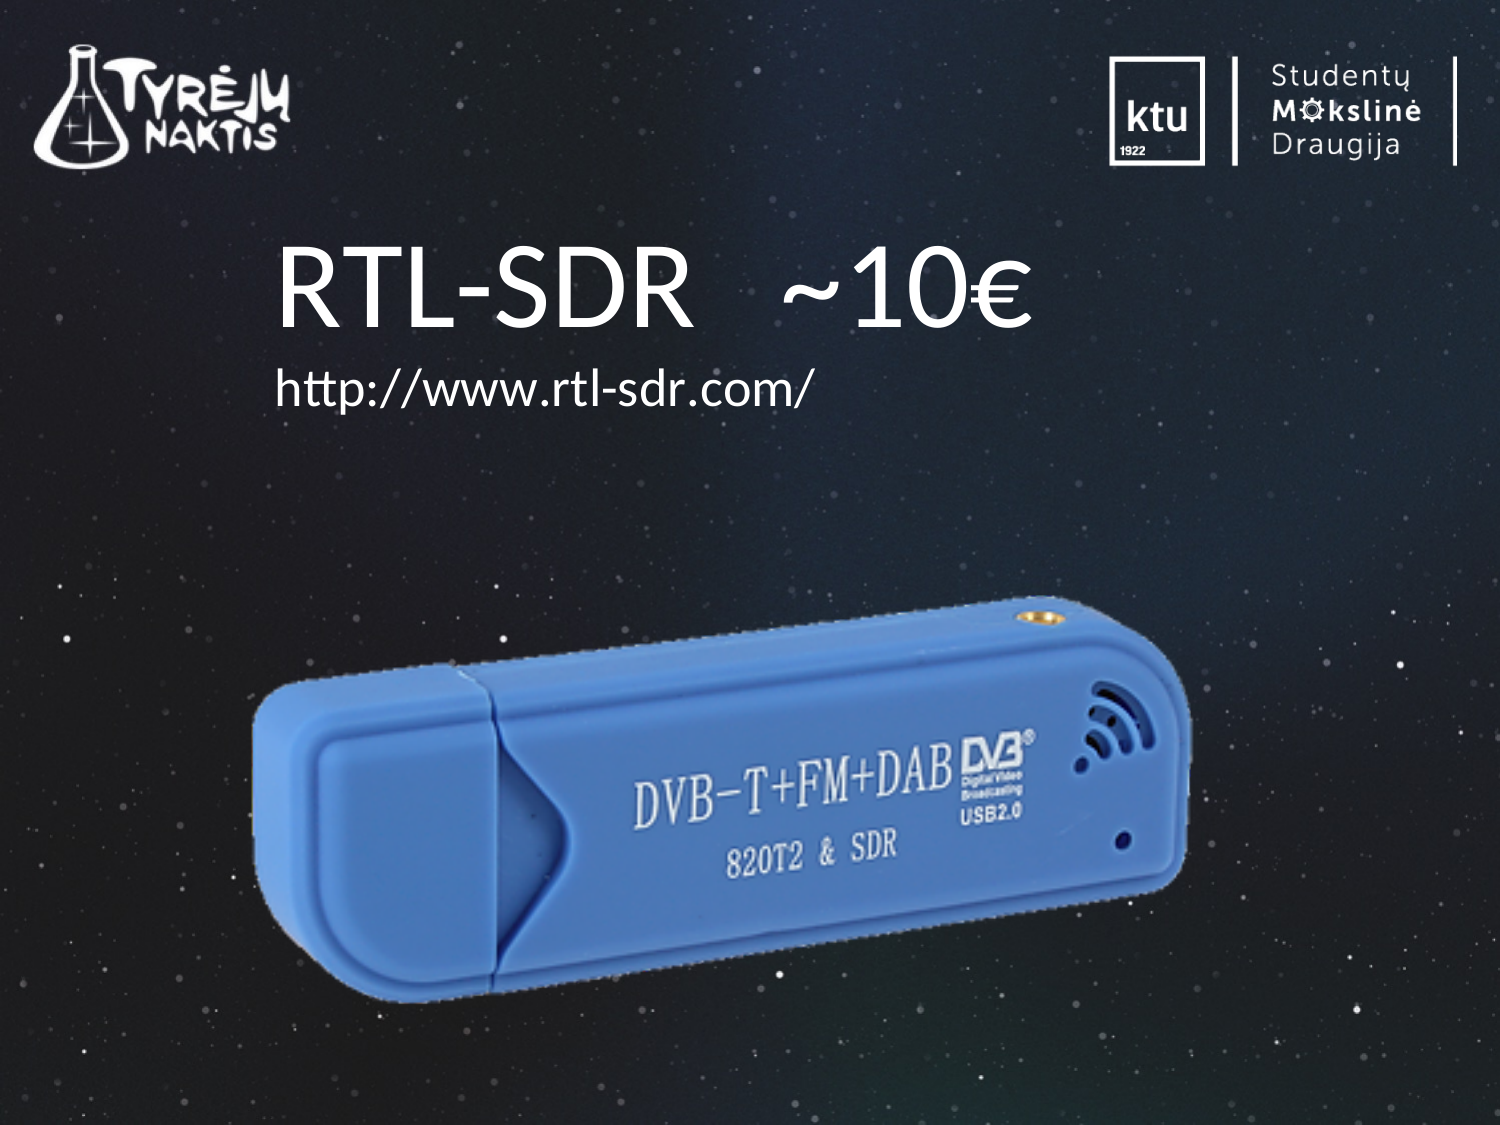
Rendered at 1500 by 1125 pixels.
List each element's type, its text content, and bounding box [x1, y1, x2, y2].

text_box RTL-SDR ~10€ http://www.rtl-sdr.com/ [259, 195, 1146, 426]
picture [0, 0, 1500, 1125]
list [75, 262, 1426, 1005]
